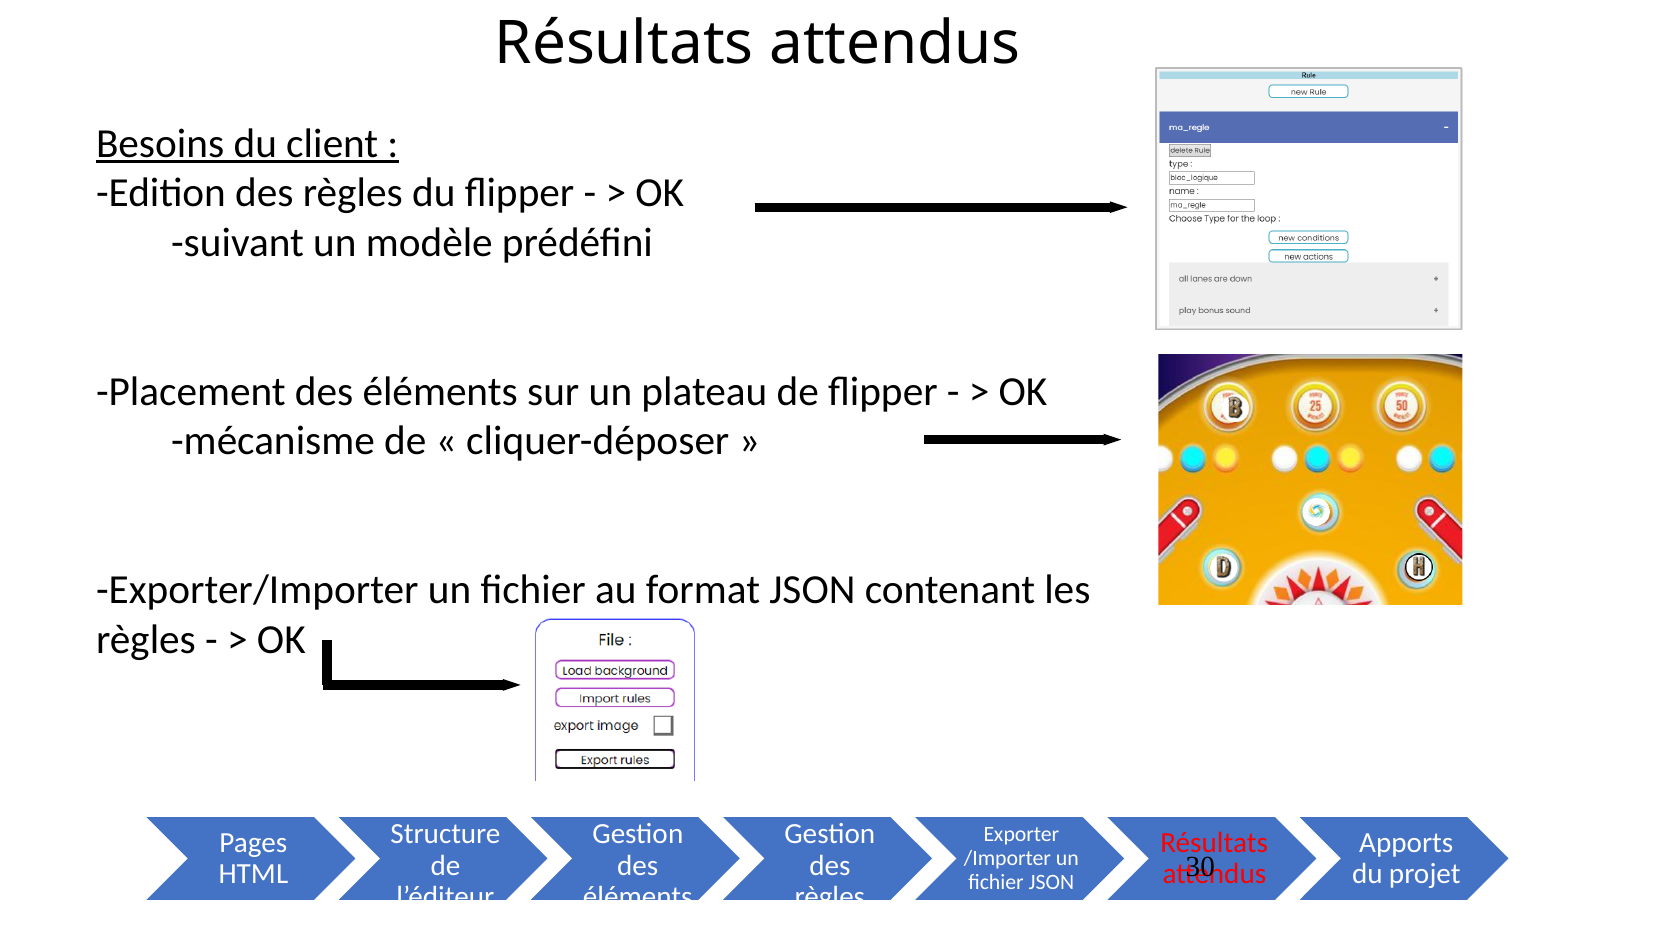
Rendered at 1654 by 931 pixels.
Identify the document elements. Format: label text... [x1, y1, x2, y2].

text_box Exporter /Importer un fichier JSON [912, 815, 1126, 902]
text_box Résultats attendus [482, 0, 1156, 109]
picture [1155, 66, 1463, 330]
picture [1158, 354, 1463, 605]
text_box Structure de l’éditeur [335, 815, 550, 902]
text_box Gestion des éléments [527, 815, 742, 902]
text_box Apports du projet [1296, 815, 1499, 847]
text_box [1185, 847, 1571, 912]
text_box Résultats attendus [1104, 815, 1307, 902]
text_box Pages HTML [143, 815, 358, 902]
text_box Gestion des règles [720, 815, 934, 902]
picture [531, 613, 704, 781]
text_box Besoins du client : -Edition des règles du flipper - > OK -suivant un modèle prédéfini -Placement des éléments sur un plateau de flipper - > OK -mécanisme de « cliquer-déposer » -Exporter/Importer un fichier au format JSON contenant les règles - > OK [80, 108, 1144, 675]
